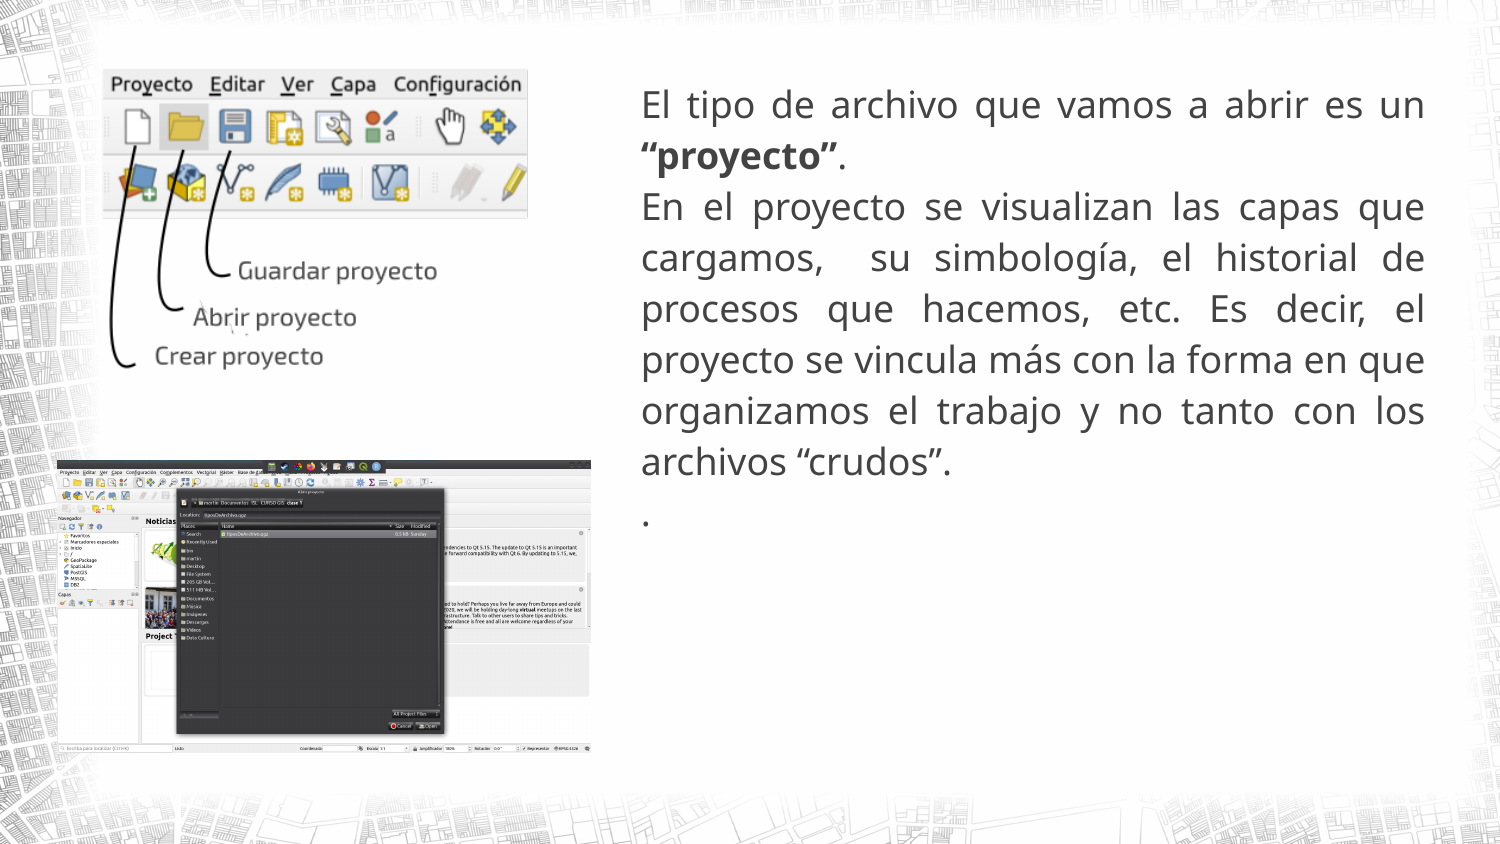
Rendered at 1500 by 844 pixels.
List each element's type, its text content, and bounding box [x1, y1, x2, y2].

text_box El tipo de archivo que vamos a abrir es un “proyecto”. En el proyecto se visualizan las capas que cargamos, su simbología, el historial de procesos que hacemos, etc. Es decir, el proyecto se vincula más con la forma en que organizamos el trabajo y no tanto con los archivos “crudos”. . [625, 70, 1441, 792]
picture [0, 0, 1500, 844]
